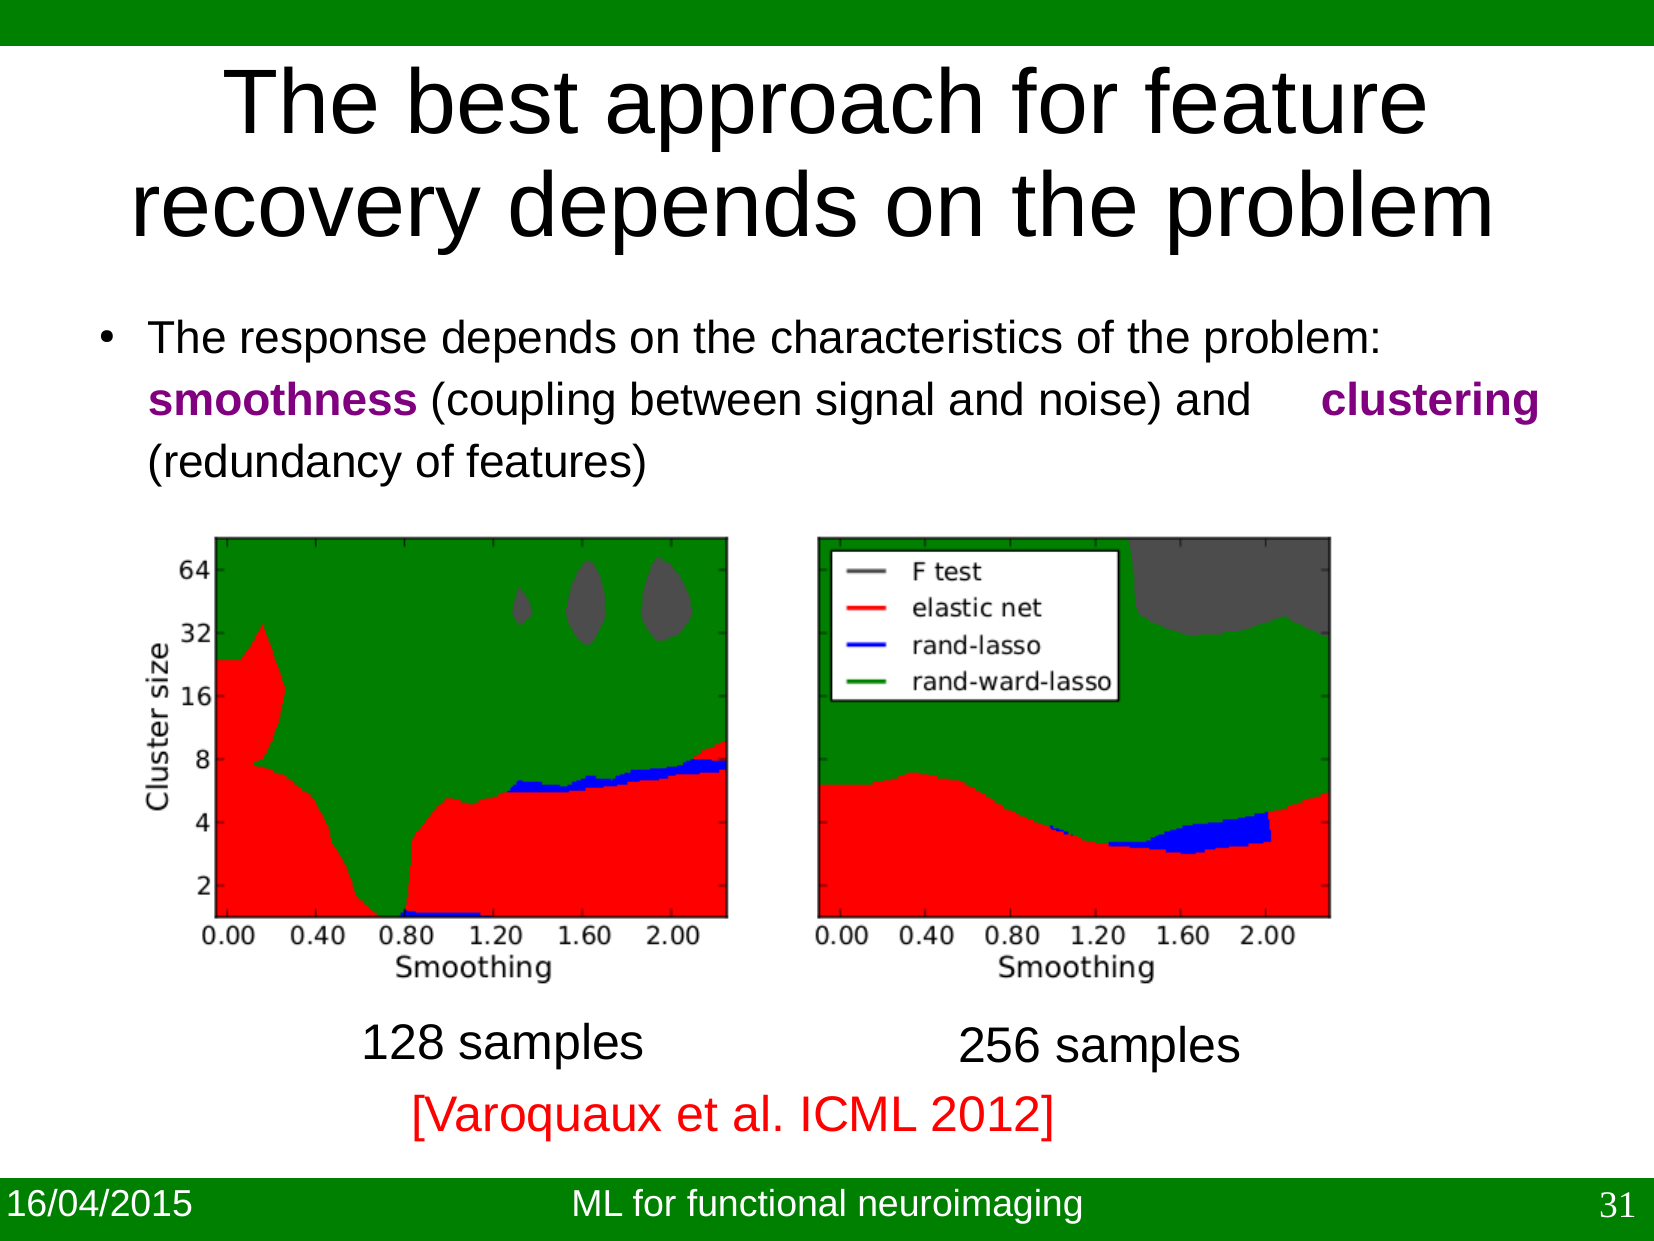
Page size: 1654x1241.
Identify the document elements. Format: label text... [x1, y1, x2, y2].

text_box [Varoquaux et al. ICML 2012] [396, 1078, 1071, 1150]
text_box 128 samples [347, 1007, 660, 1079]
list The response depends on the characteristics of the problem: smoothness (coupling between signal and noise) and clustering (redundancy of features) [82, 302, 1571, 488]
text_box 256 samples [943, 1009, 1257, 1081]
picture [813, 534, 1414, 985]
picture [138, 534, 739, 985]
title The best approach for feature recovery depends on the problem [82, 50, 1571, 256]
